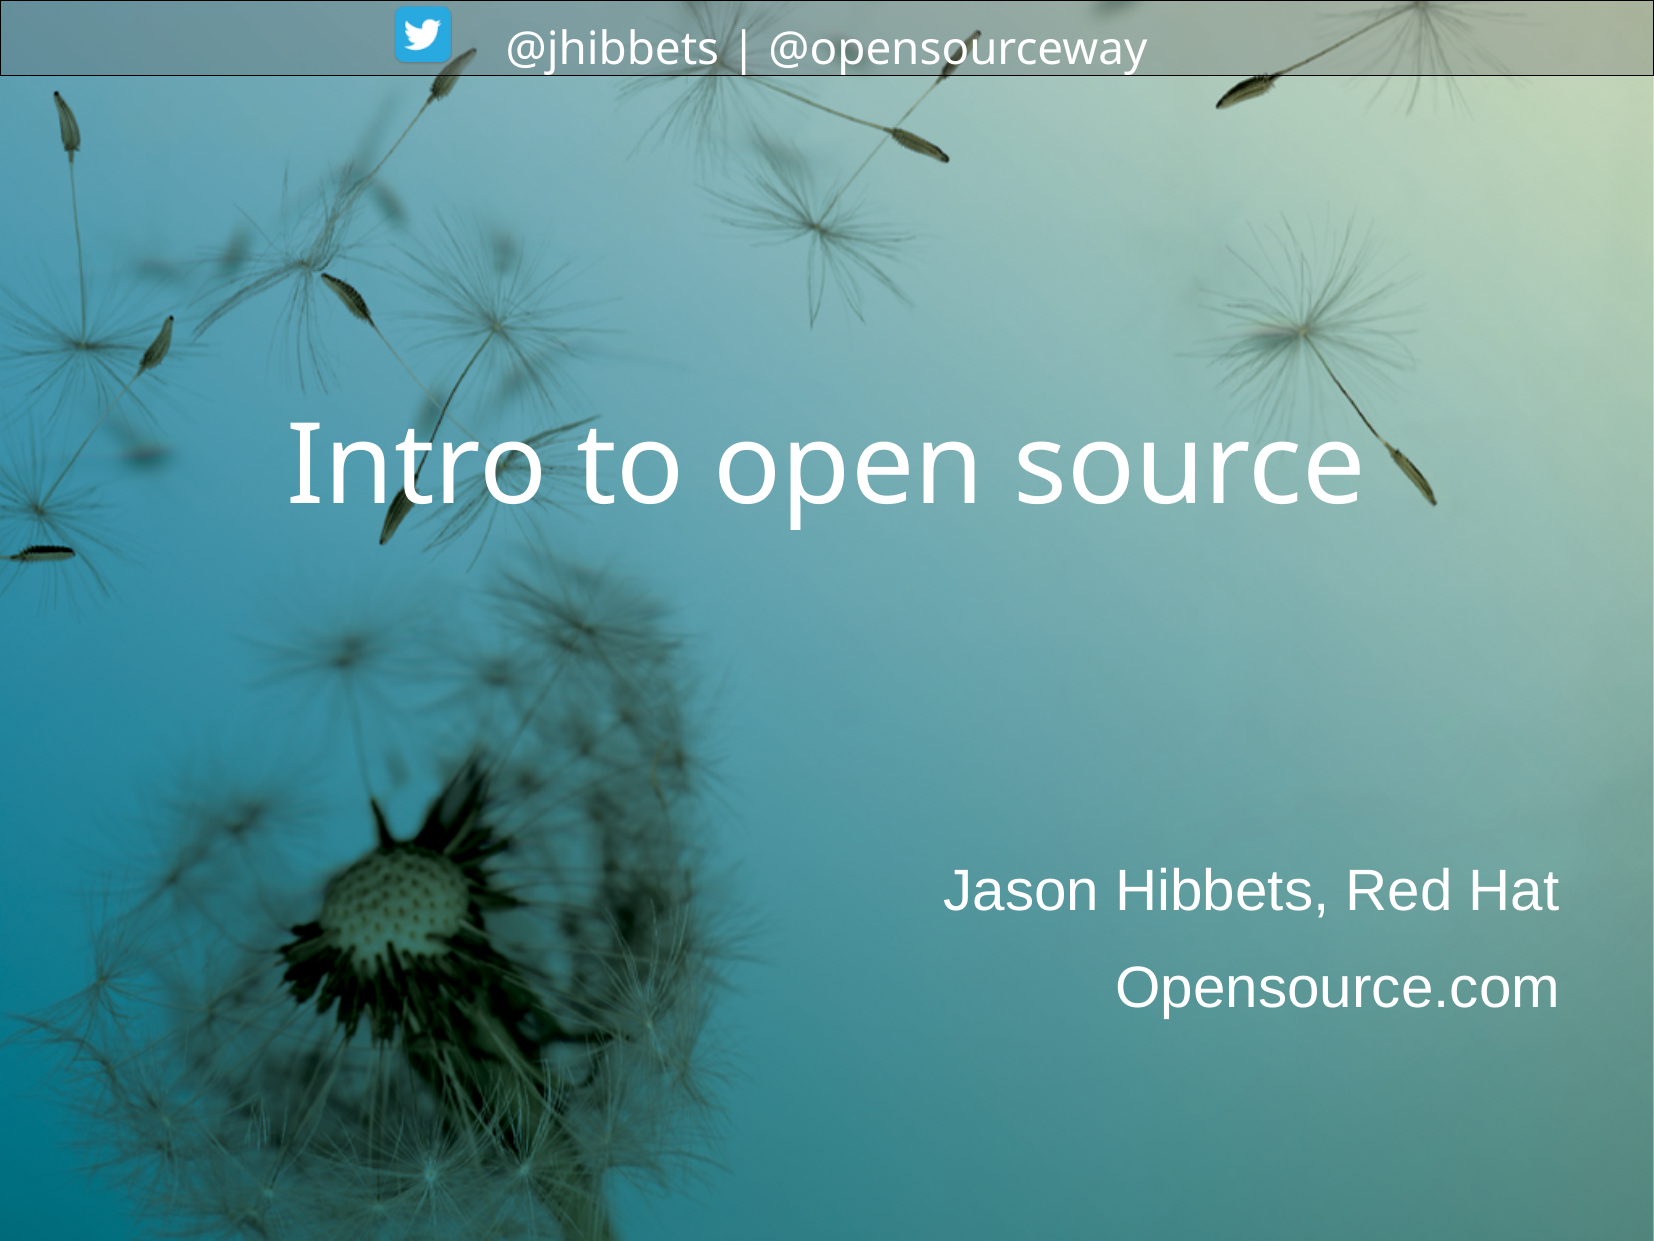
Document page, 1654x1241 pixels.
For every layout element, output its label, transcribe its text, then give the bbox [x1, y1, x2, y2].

picture [0, 76, 1654, 1241]
picture [393, 5, 454, 66]
text_box Jason Hibbets, Red Hat Opensource.com [105, 752, 1576, 1126]
title Intro to open source [15, 292, 1639, 628]
